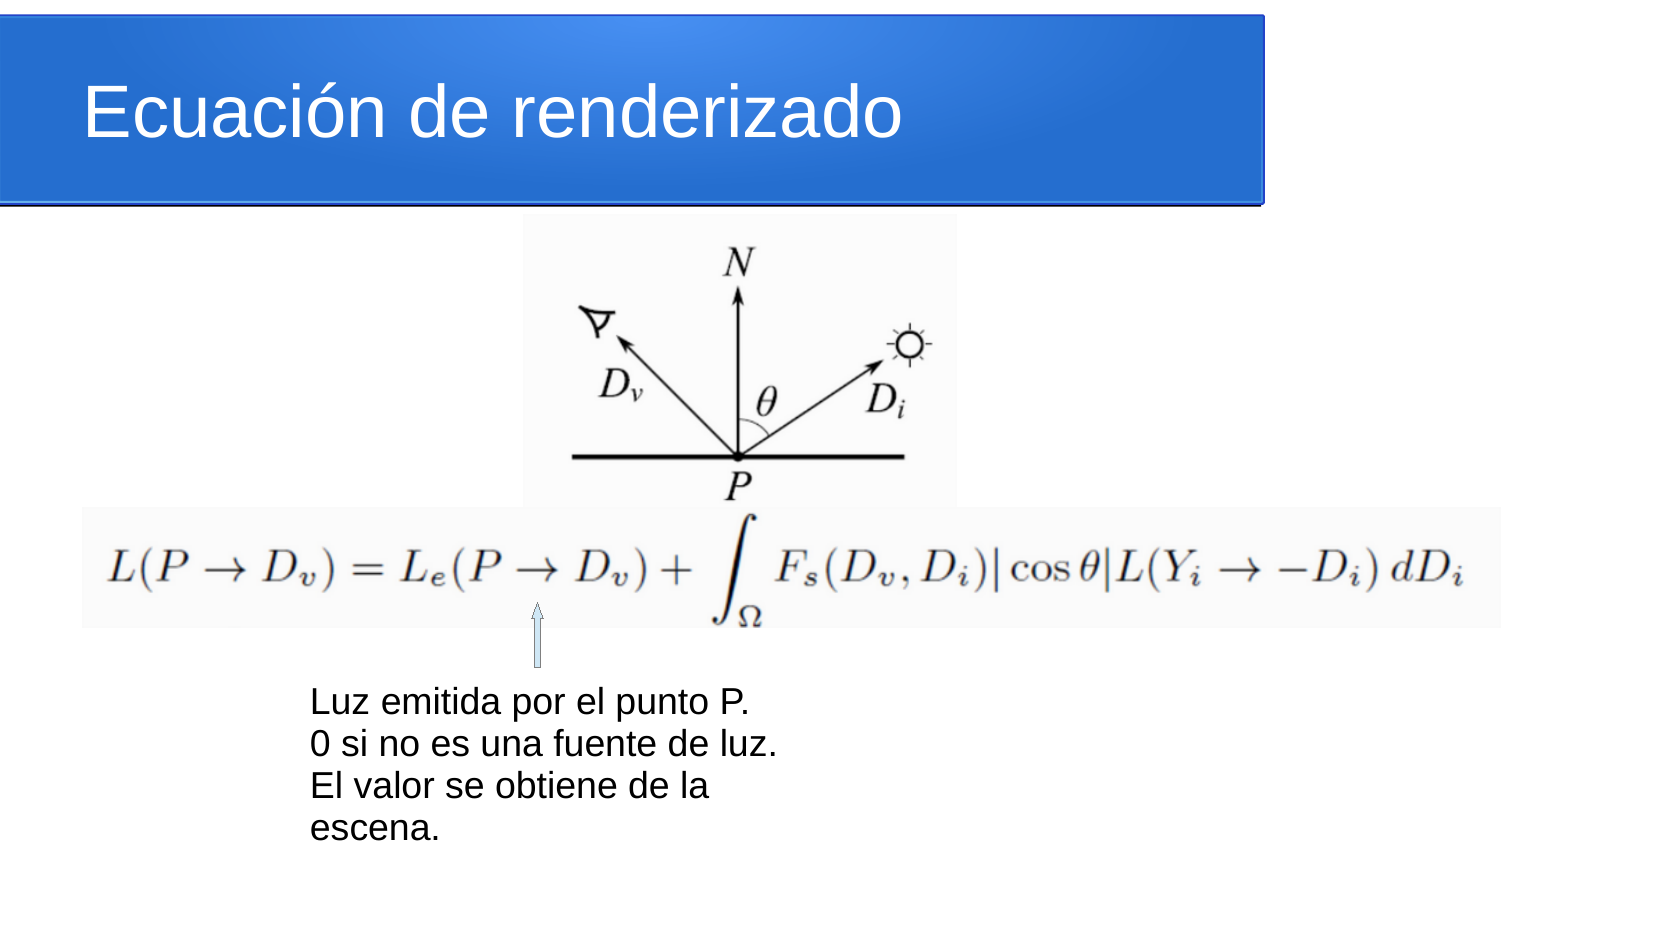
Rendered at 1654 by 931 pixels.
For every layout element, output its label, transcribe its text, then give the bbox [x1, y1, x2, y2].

text_box Luz emitida por el punto P. 0 si no es una fuente de luz. El valor se obtiene de la escena. [295, 673, 815, 857]
picture [82, 214, 1501, 628]
title Ecuación de renderizado [82, 35, 1235, 189]
text_box [531, 602, 544, 668]
